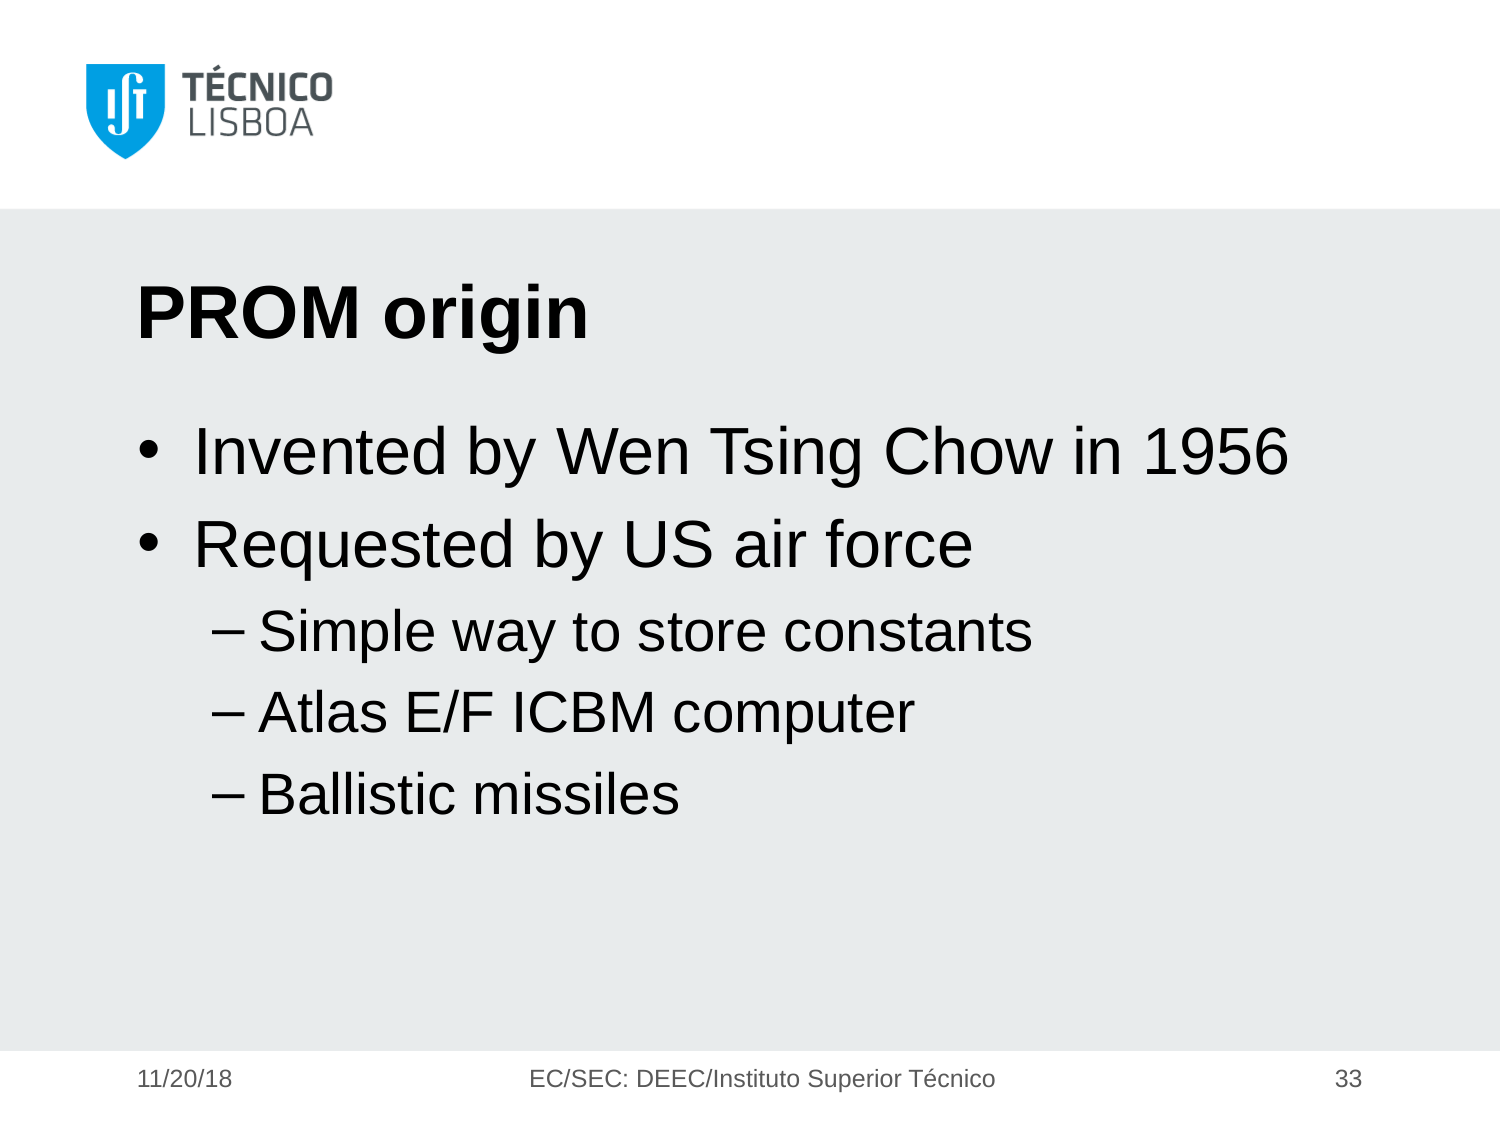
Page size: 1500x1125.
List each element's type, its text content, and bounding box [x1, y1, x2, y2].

slide_number <number> [1077, 1052, 1378, 1103]
slide_number 11/20/18 [121, 1052, 425, 1103]
list Invented by Wen Tsing Chow in 1956 Requested by US air force Simple way to store constants Atlas E/F ICBM computer Ballistic missiles [121, 400, 1378, 1005]
title PROM origin [121, 237, 1378, 381]
footer EC/SEC: DEEC/Instituto Superior Técnico [512, 1052, 1021, 1103]
picture [0, 0, 1500, 1125]
